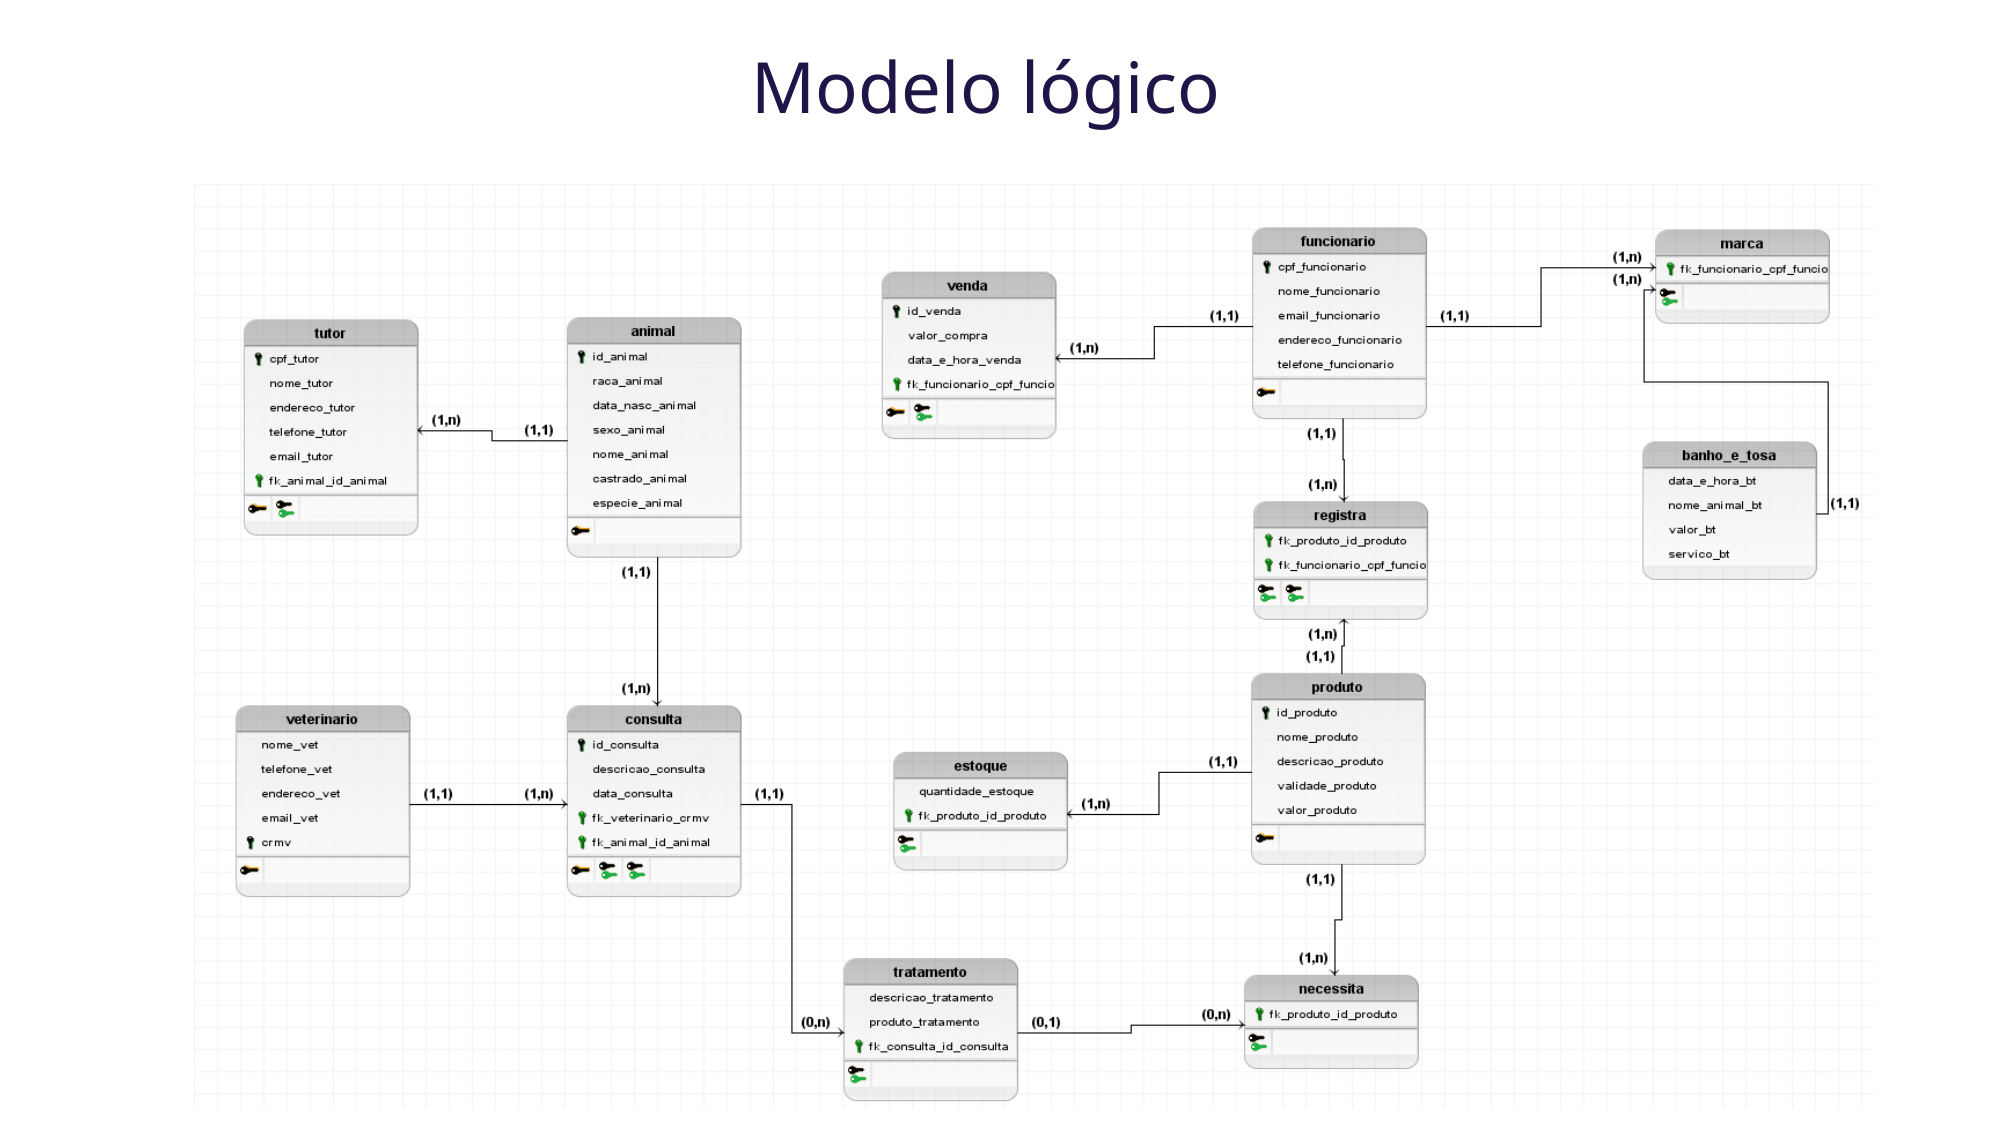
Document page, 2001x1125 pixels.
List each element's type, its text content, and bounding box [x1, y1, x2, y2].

title Modelo lógico [736, 33, 1330, 136]
picture [194, 183, 1874, 1109]
